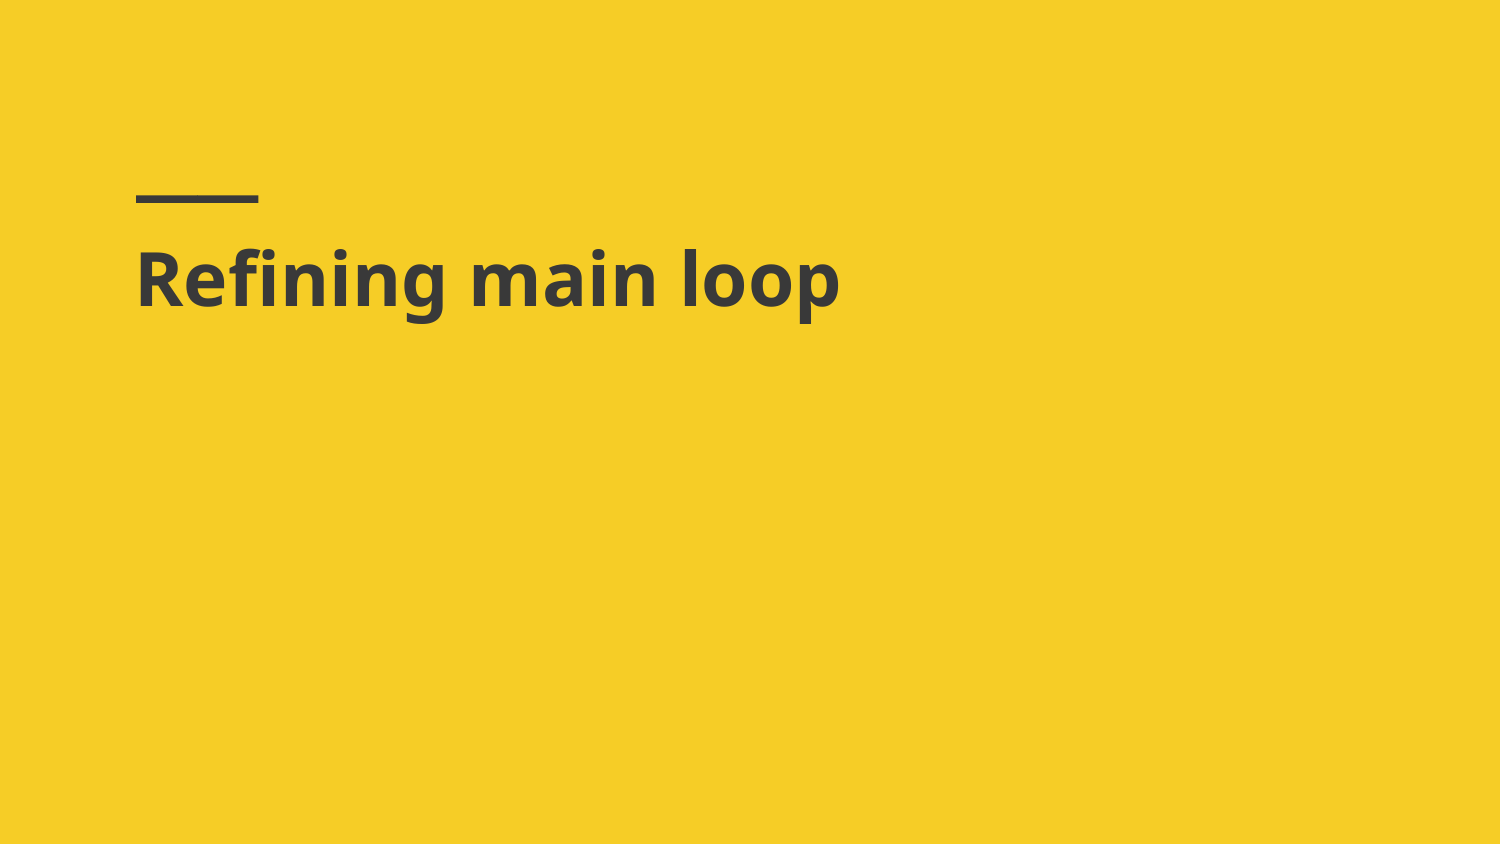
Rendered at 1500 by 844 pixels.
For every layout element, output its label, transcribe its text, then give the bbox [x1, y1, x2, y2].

title Refining main loop [119, 216, 1381, 466]
